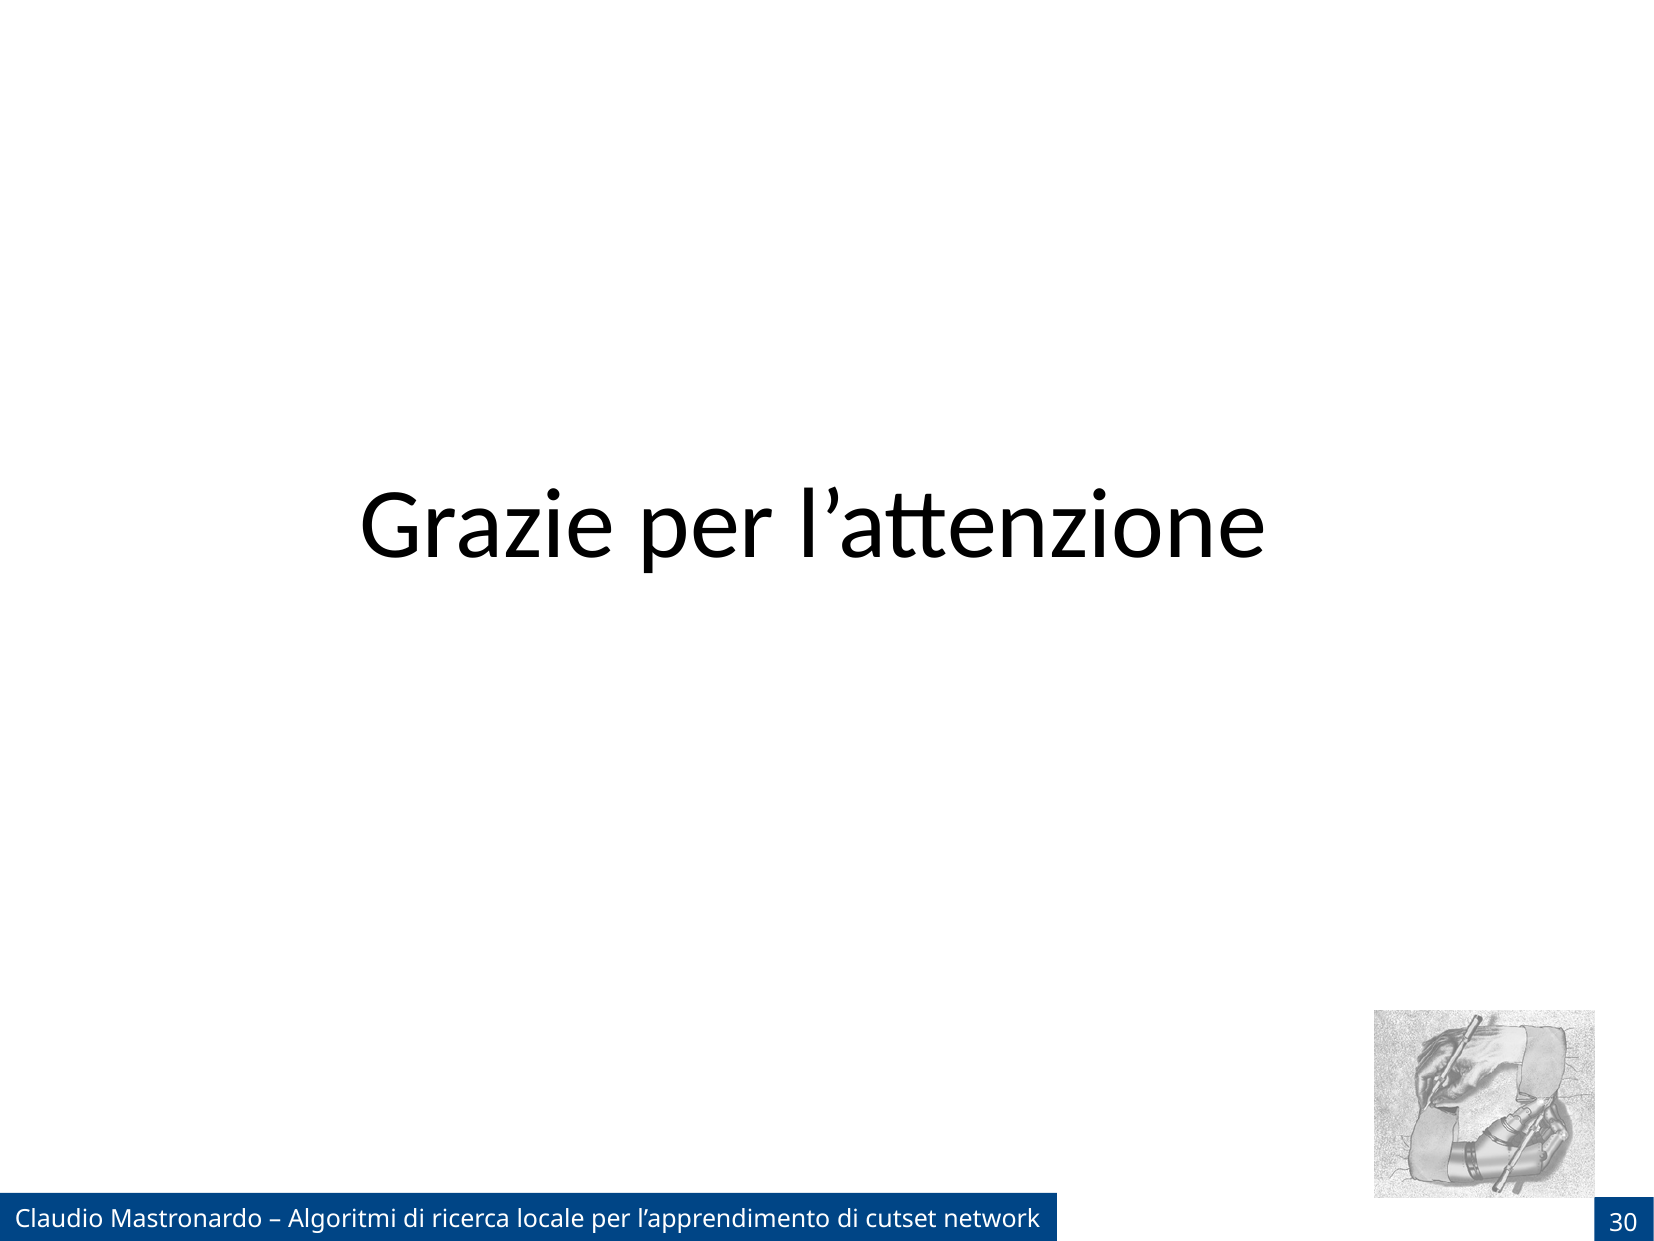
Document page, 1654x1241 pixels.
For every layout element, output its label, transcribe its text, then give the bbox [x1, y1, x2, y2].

text_box Grazie per l’attenzione [142, 450, 1486, 587]
